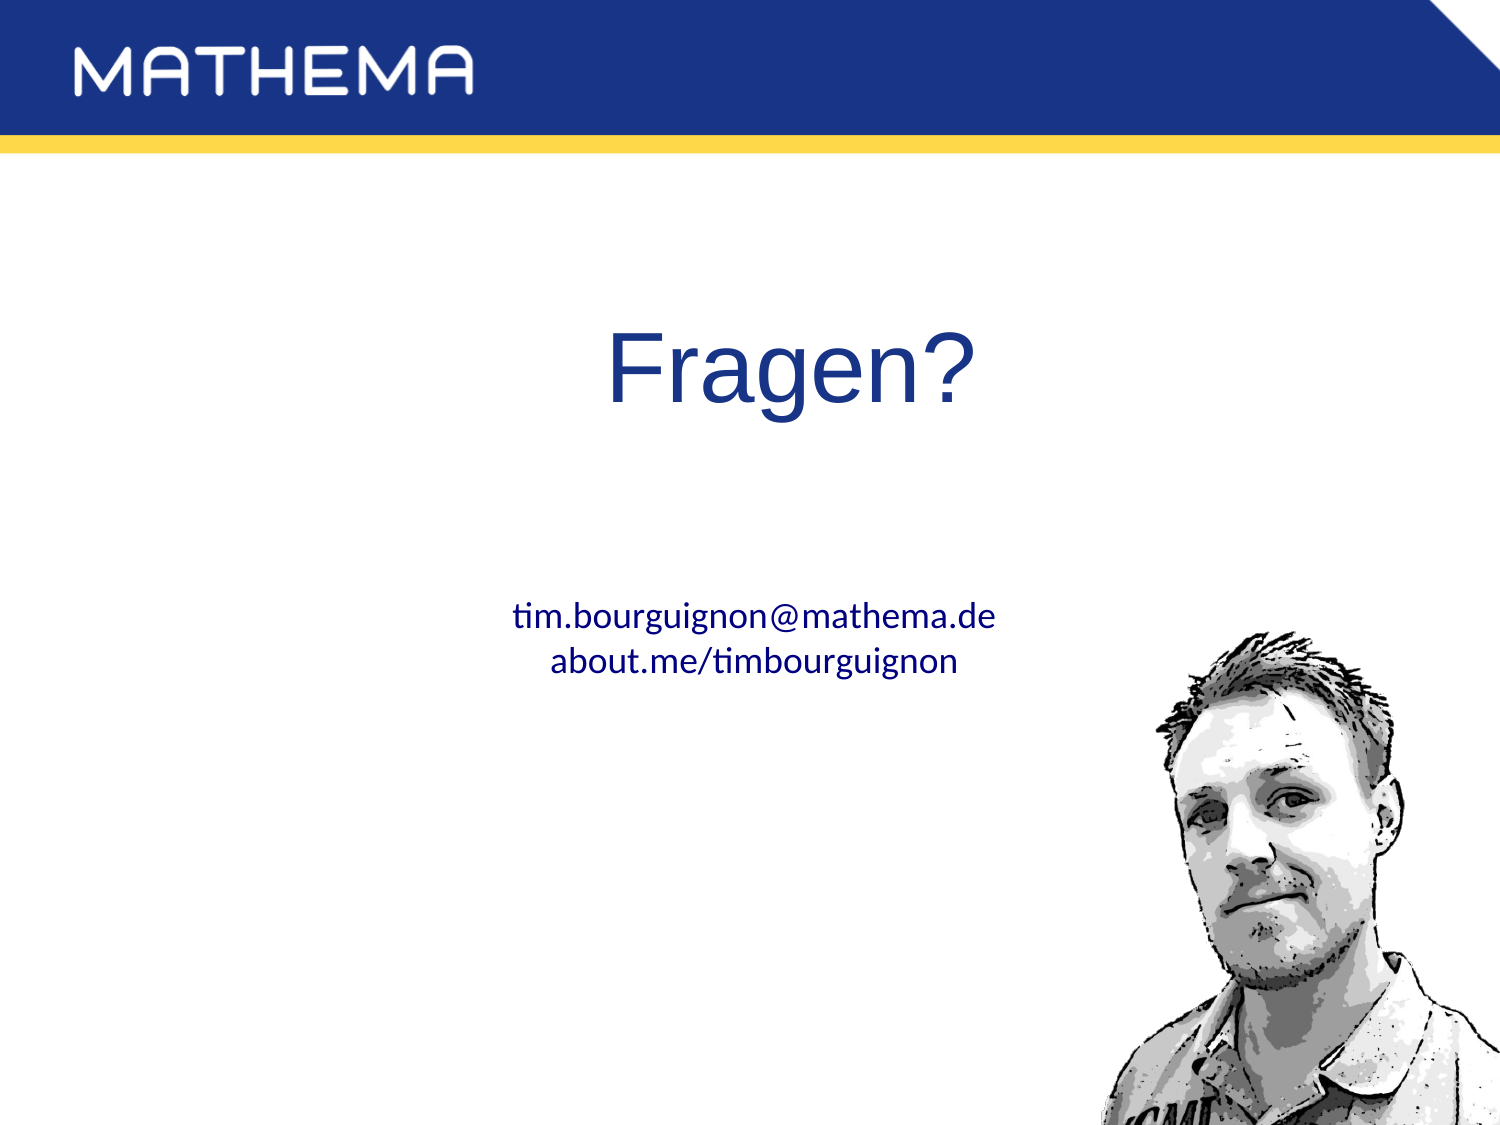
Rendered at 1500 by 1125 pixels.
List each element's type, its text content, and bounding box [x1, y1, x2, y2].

text_box Fragen? [590, 295, 1500, 583]
picture [0, 0, 1500, 1125]
text_box tim.bourguignon@mathema.de about.me/timbourguignon [412, 583, 1098, 690]
